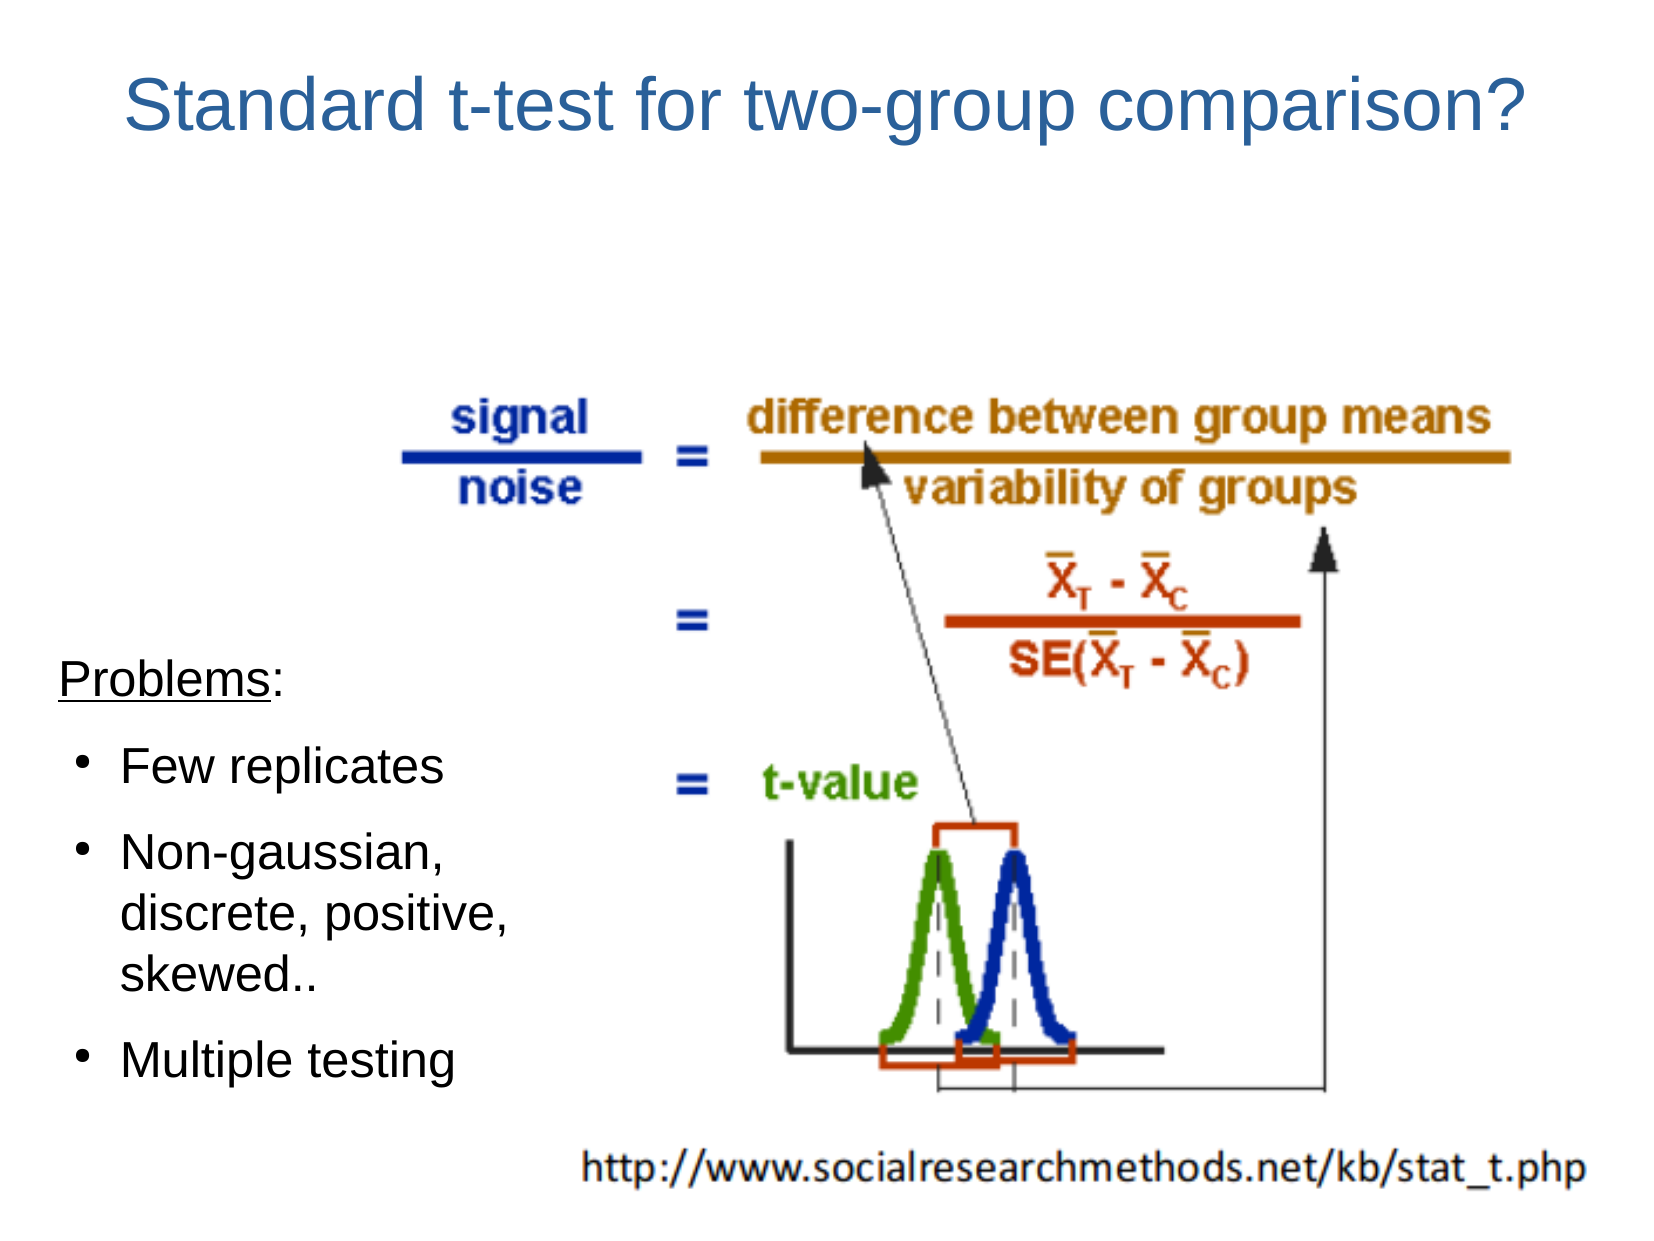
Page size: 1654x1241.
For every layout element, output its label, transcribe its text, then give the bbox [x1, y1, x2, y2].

picture [346, 333, 1644, 1215]
list Problems: Few replicates Non-gaussian, discrete, positive, skewed.. Multiple testing [58, 646, 587, 1091]
list Standard t-test for two-group comparison? [52, 55, 1583, 172]
